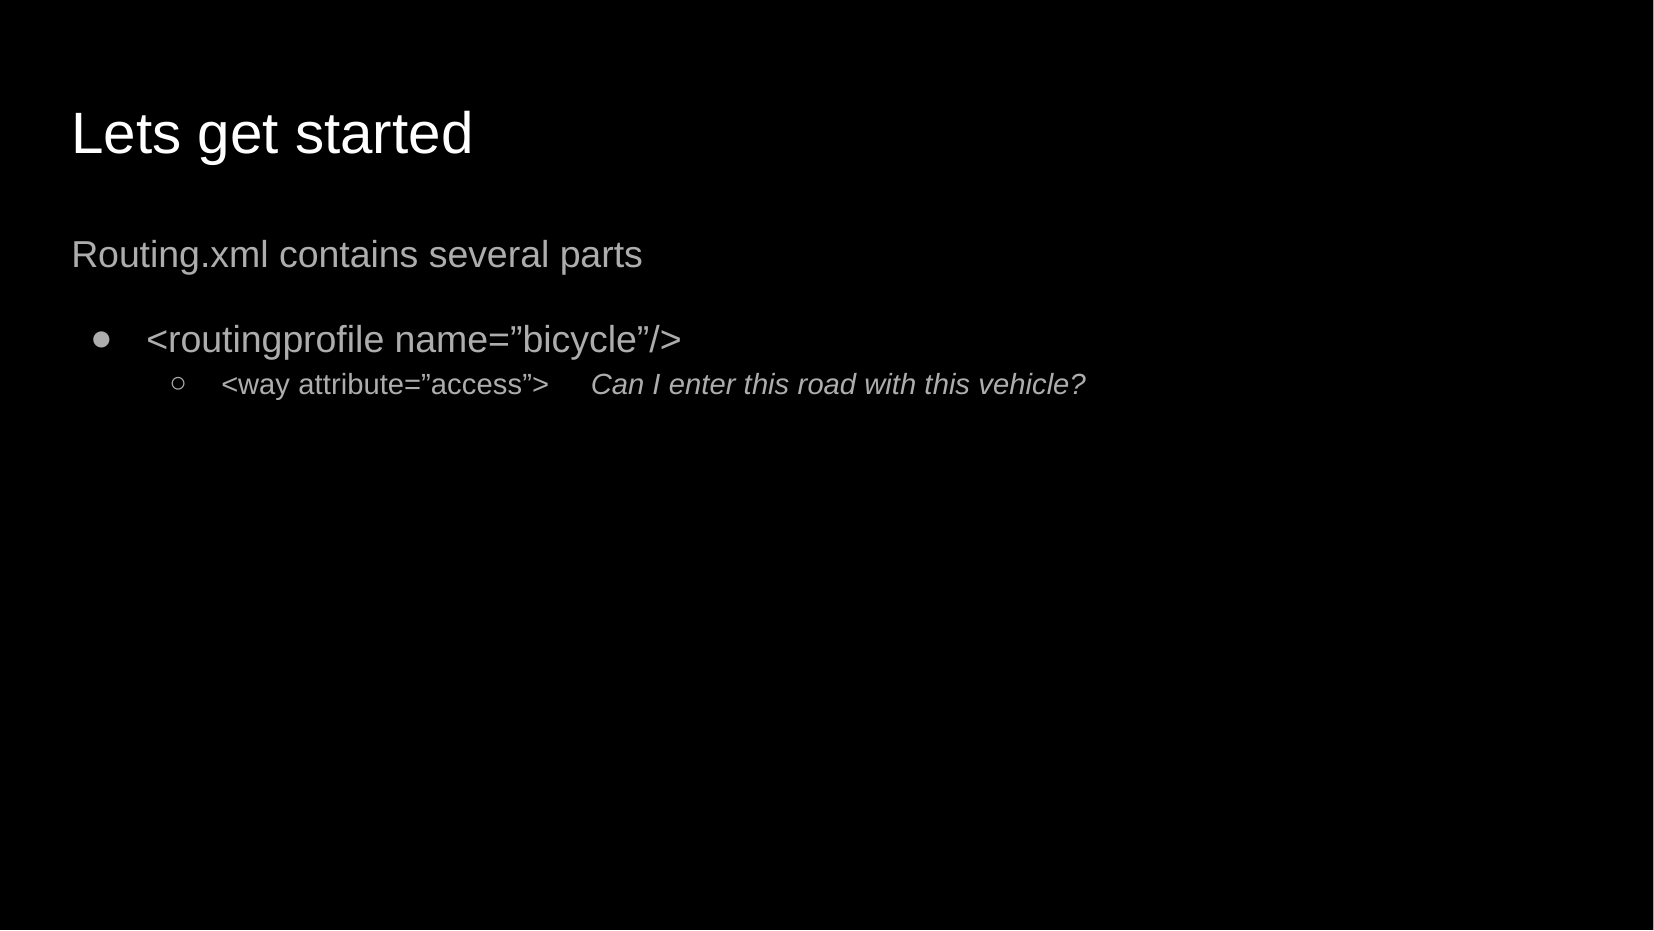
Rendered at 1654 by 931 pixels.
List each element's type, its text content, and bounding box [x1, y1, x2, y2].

list Routing.xml contains several parts <routingprofile name=”bicycle”/> <way attribute=”access”> Can I enter this road with this vehicle? [56, 208, 1598, 827]
title Lets get started [56, 80, 1598, 184]
